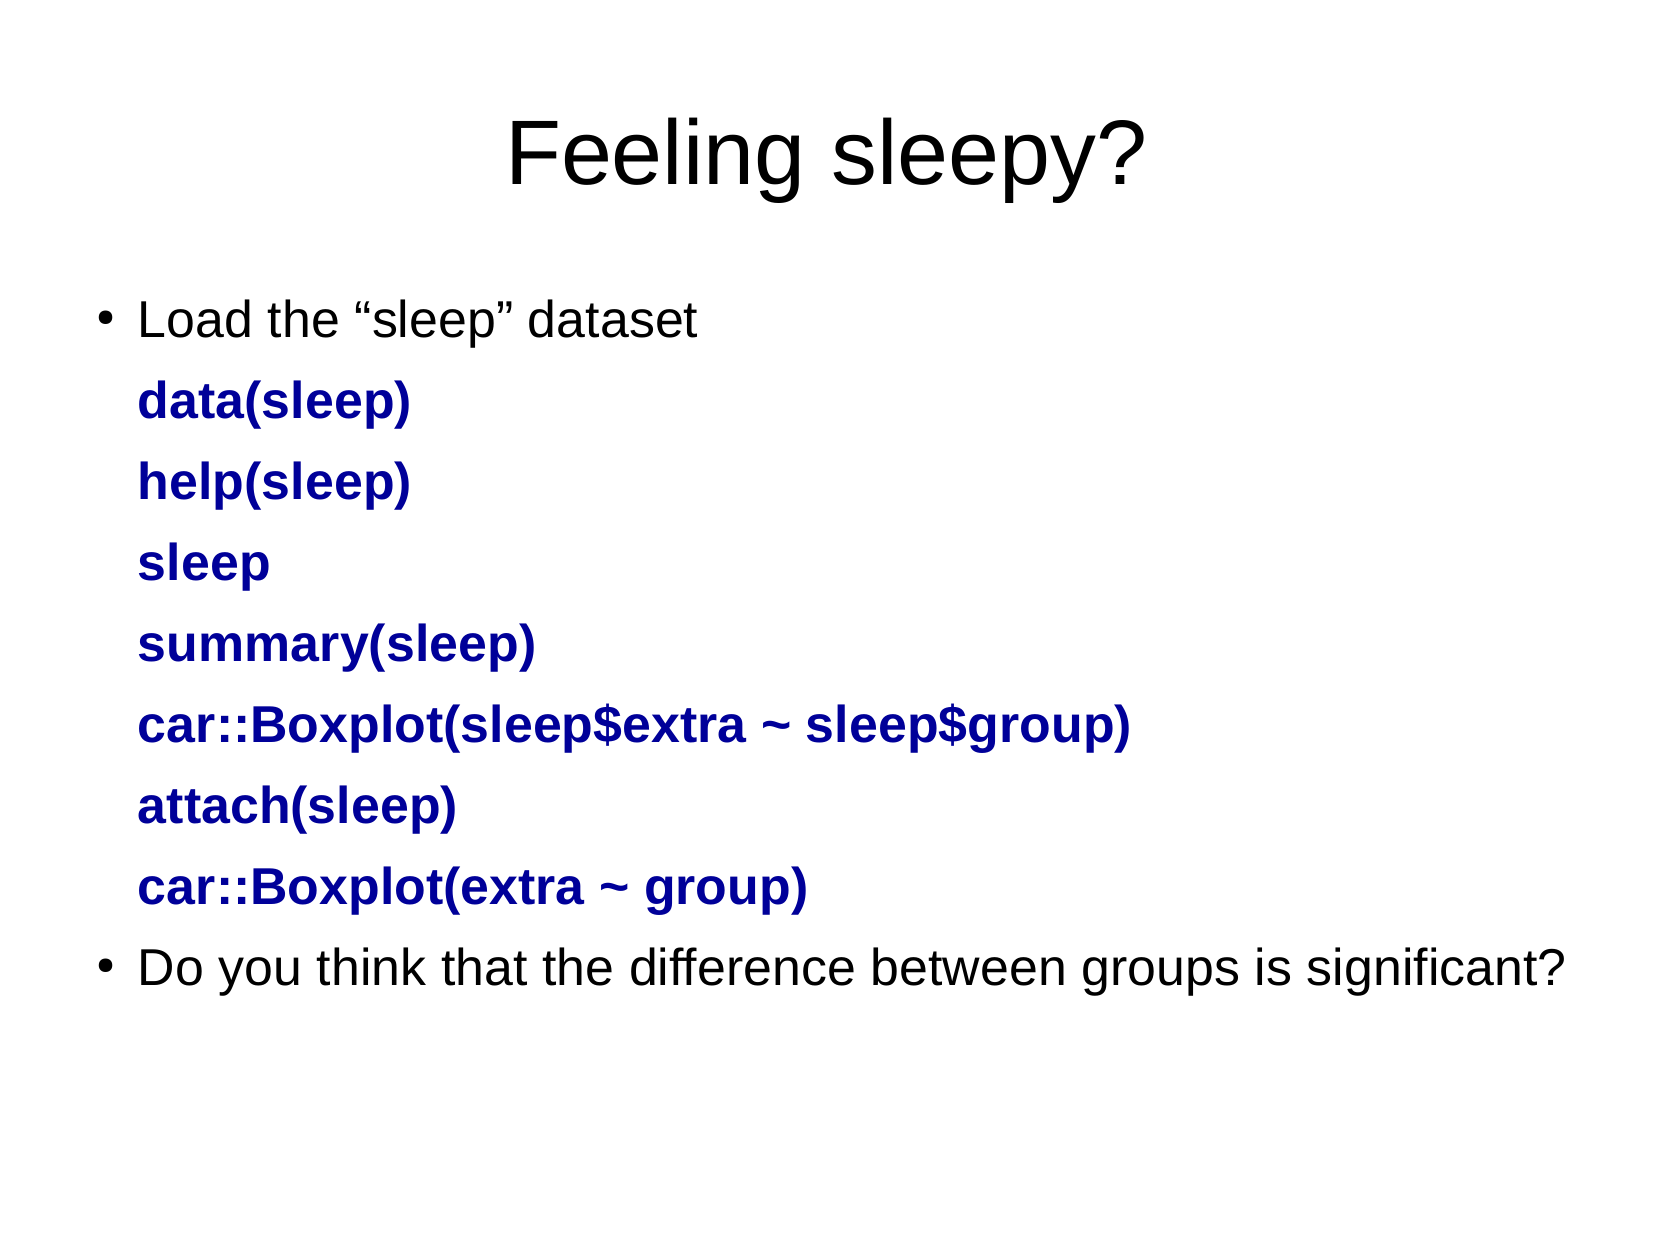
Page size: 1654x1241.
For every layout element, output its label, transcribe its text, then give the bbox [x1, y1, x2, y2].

list Load the “sleep” dataset data(sleep) help(sleep) sleep summary(sleep) car::Boxplot(sleep$extra ~ sleep$group) attach(sleep) car::Boxplot(extra ~ group) Do you think that the difference between groups is significant? [82, 290, 1571, 1010]
title Feeling sleepy? [82, 49, 1571, 257]
